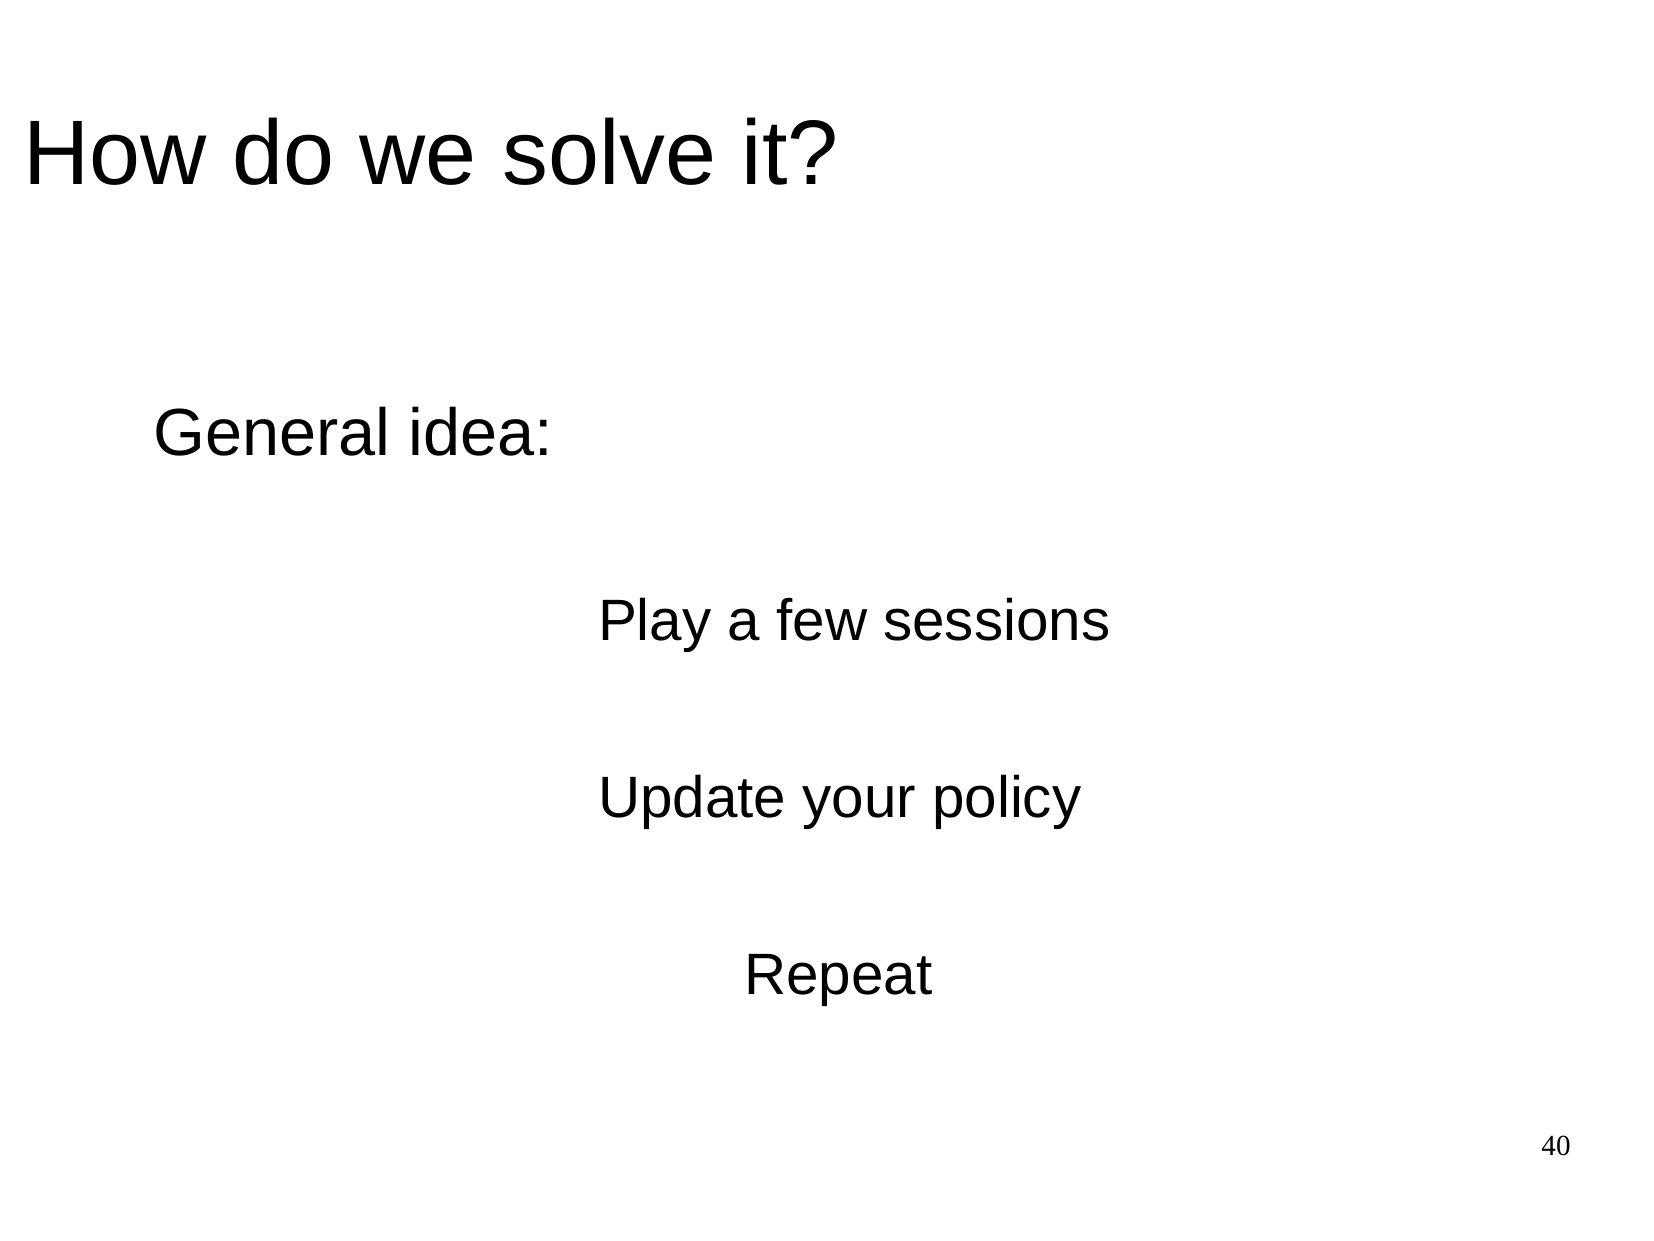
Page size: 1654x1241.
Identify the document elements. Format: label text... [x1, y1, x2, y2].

list General idea: Play a few sessions Update your policy Repeat [82, 290, 1571, 1010]
title How do we solve it? [23, 49, 1512, 257]
